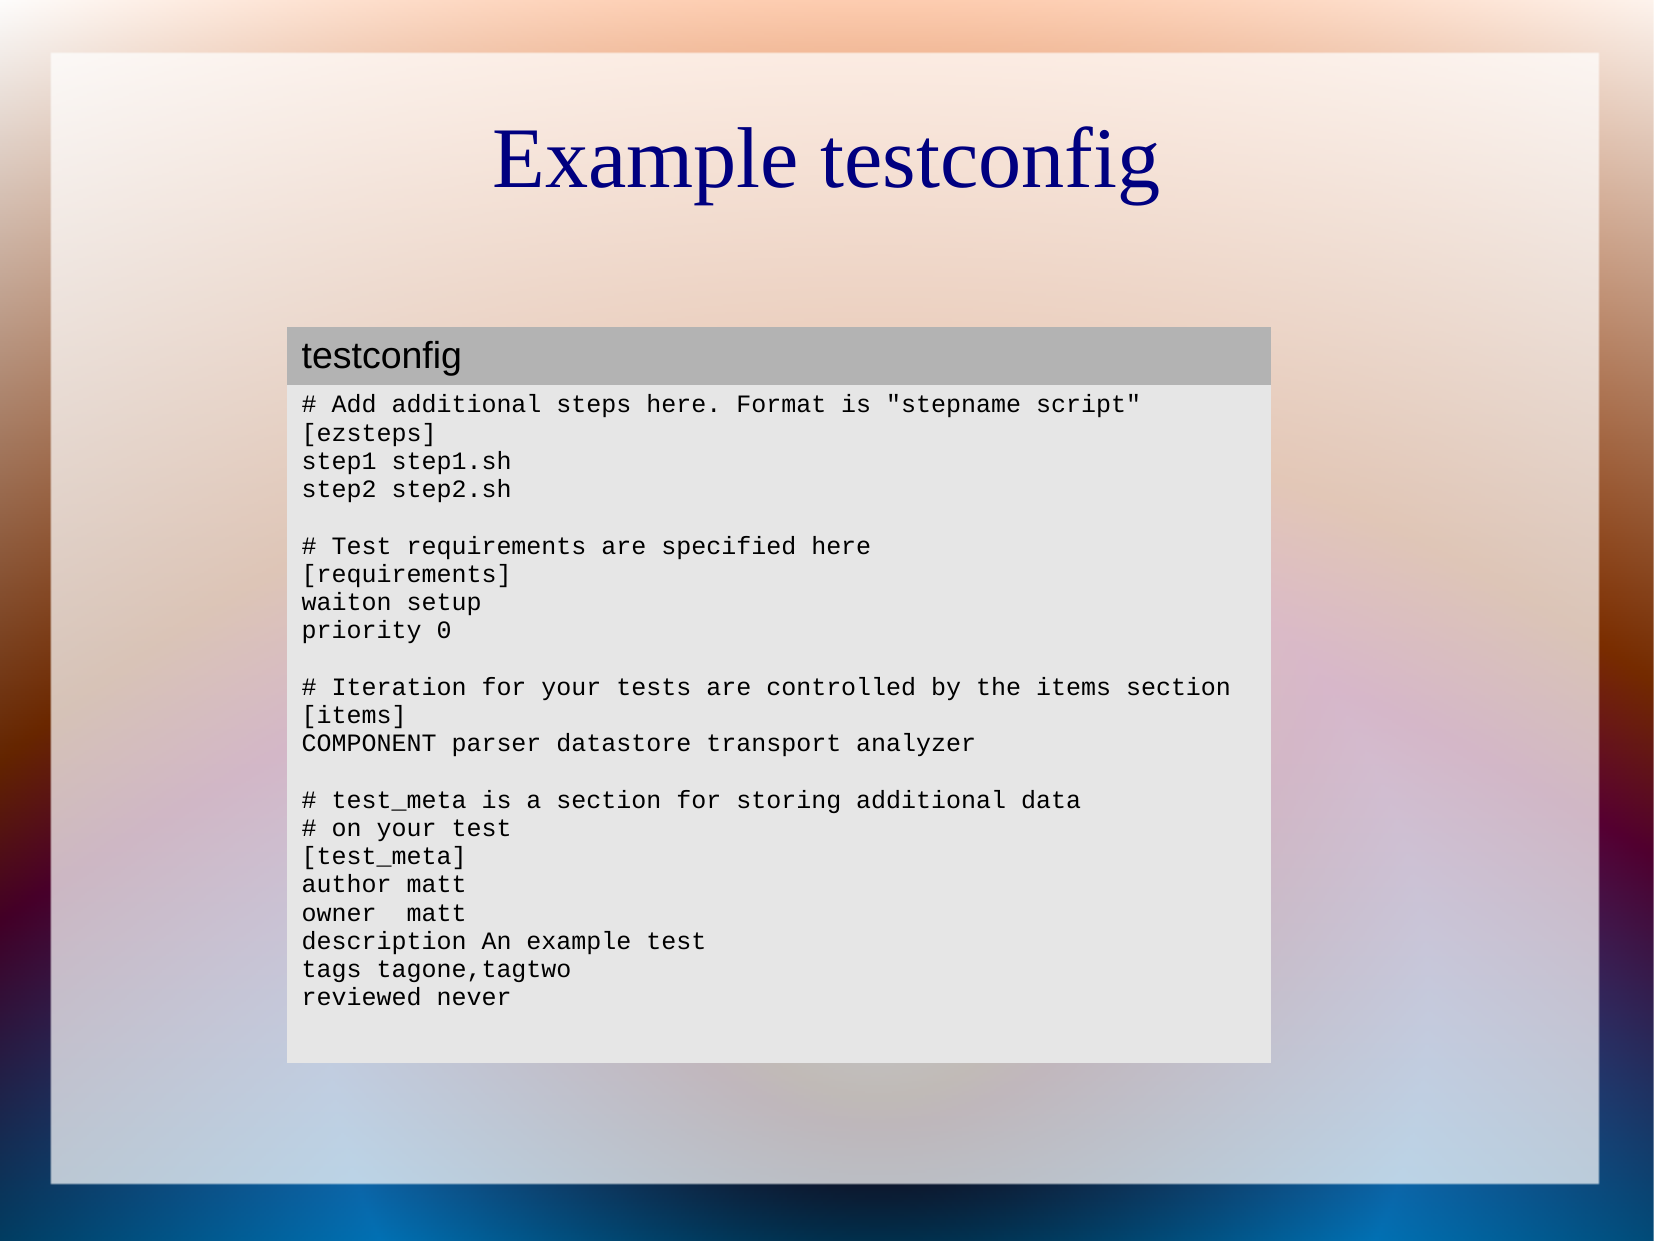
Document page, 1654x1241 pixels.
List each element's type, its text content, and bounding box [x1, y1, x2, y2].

table_header testconfig [287, 327, 1271, 385]
picture [0, 0, 1654, 1241]
title Example testconfig [82, 55, 1571, 263]
table_cell # Add additional steps here. Format is "stepname script" [ezsteps] step1 step1.sh step2 step2.sh # Test requirements are specified here [requirements] waiton setup priority 0 # Iteration for your tests are controlled by the items section [items] COMPONENT parser datastore transport analyzer # test_meta is a section for storing additional data # on your test [test_meta] author matt owner matt description An example test tags tagone,tagtwo reviewed never [287, 385, 1271, 1063]
